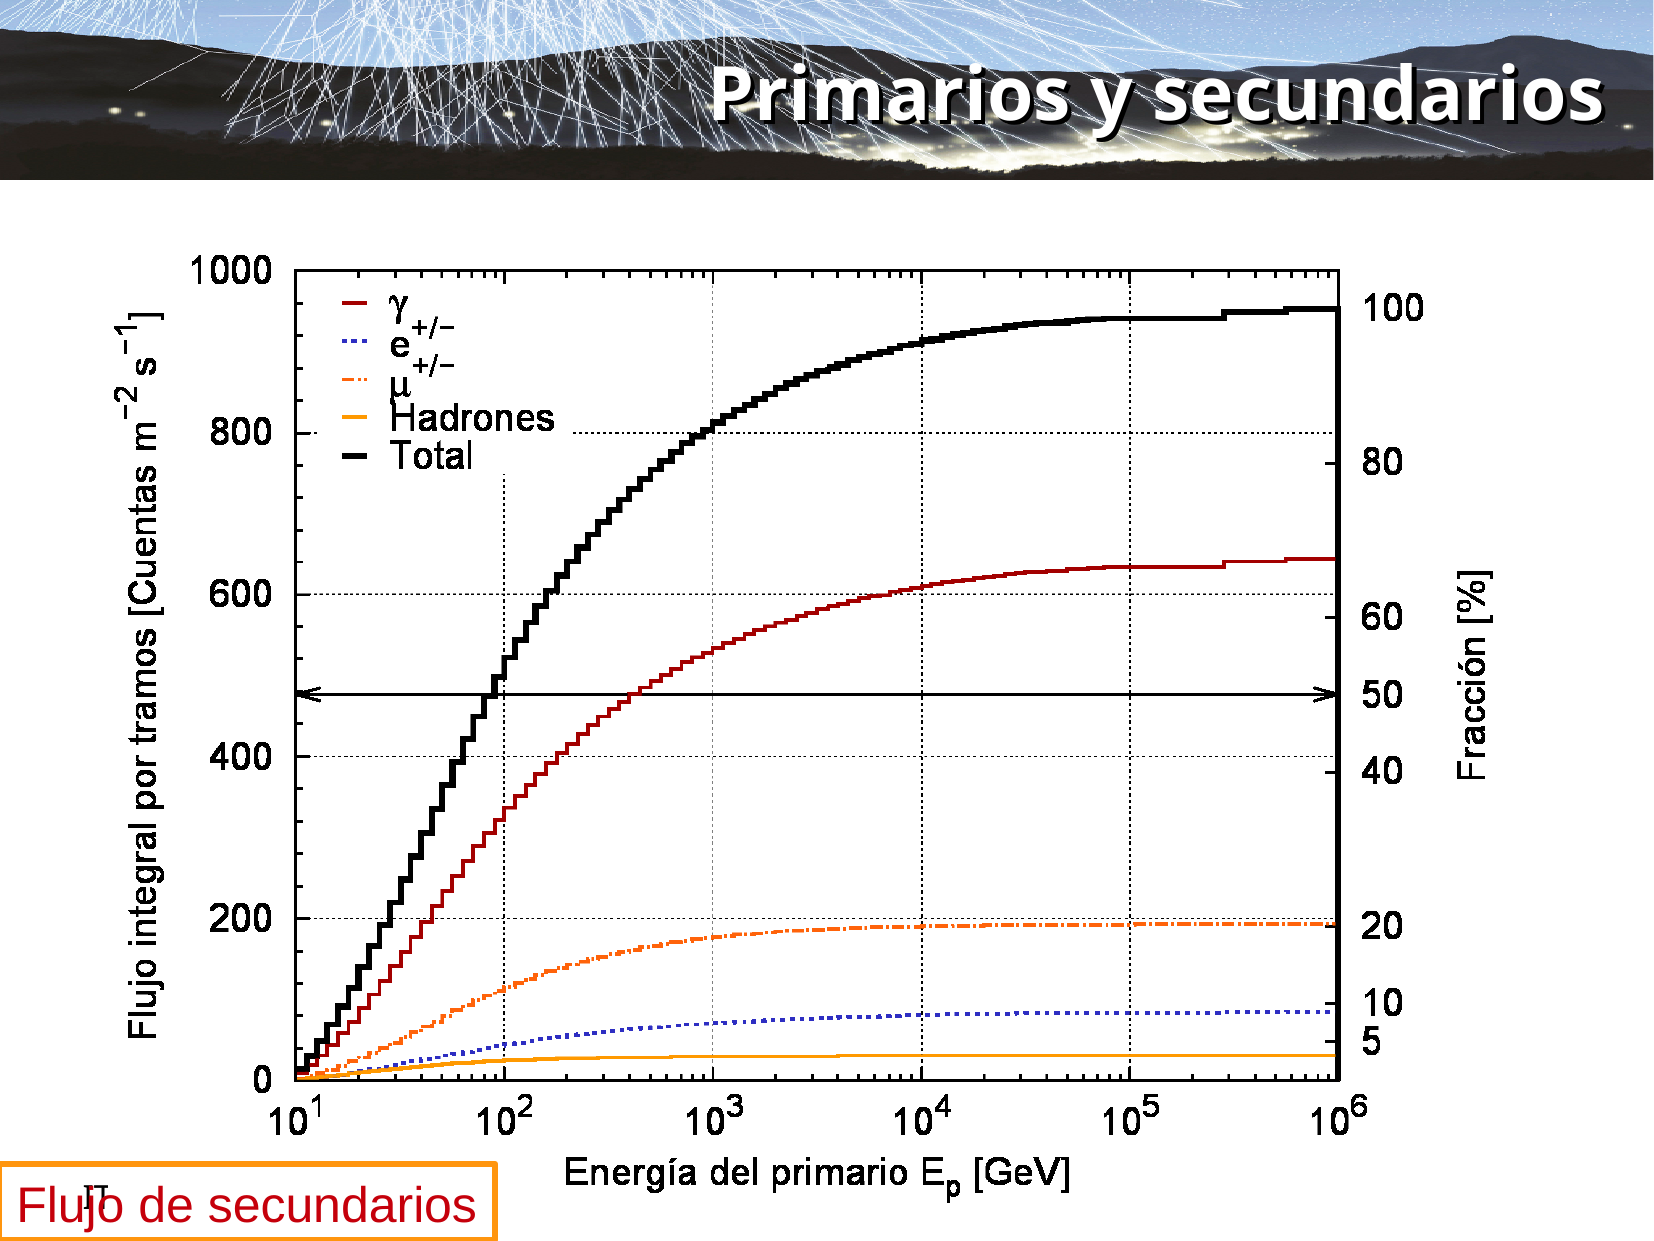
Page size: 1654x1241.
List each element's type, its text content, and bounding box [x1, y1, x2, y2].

picture [108, 224, 1560, 1241]
picture [0, 0, 1654, 180]
title Primarios y secundarios [45, 15, 1606, 166]
text_box Flujo de secundarios [0, 1163, 496, 1241]
